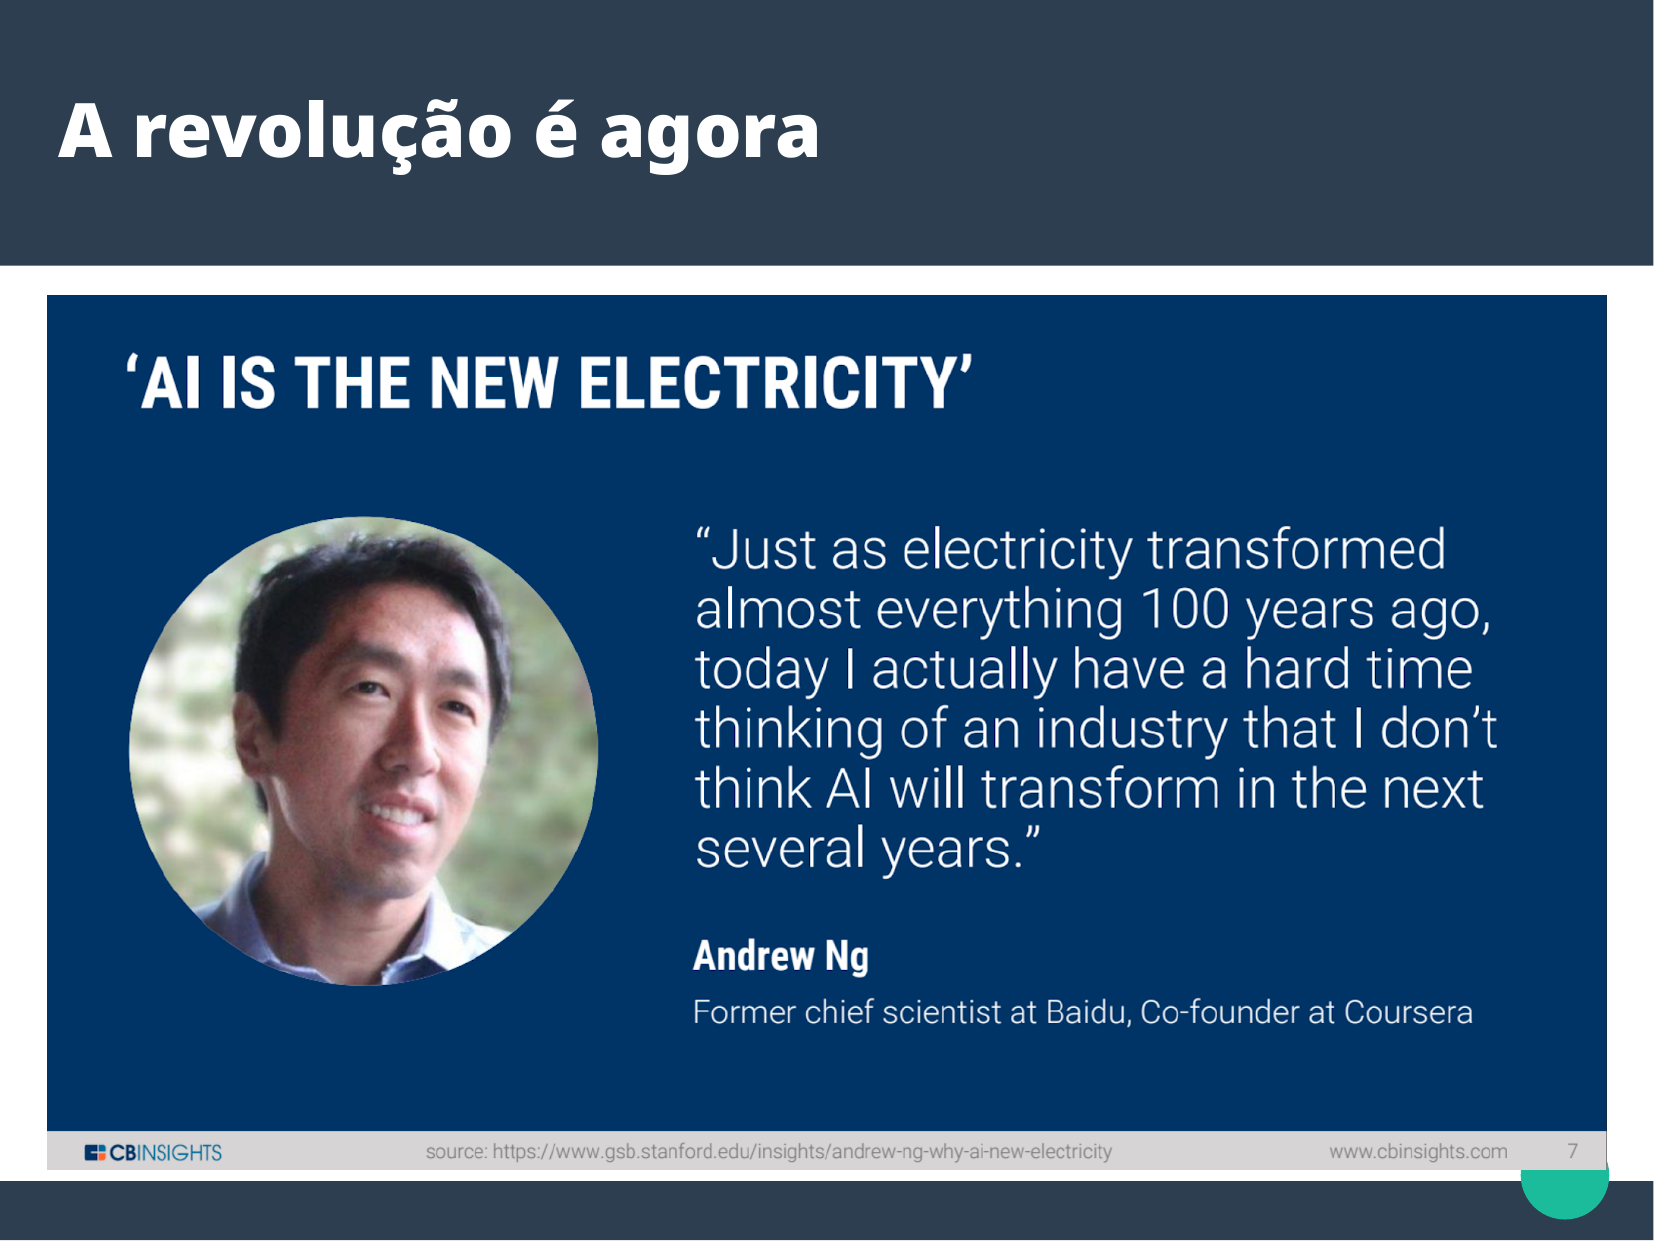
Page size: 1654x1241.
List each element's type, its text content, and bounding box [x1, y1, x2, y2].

title A revolução é agora [59, 49, 1595, 207]
picture [47, 295, 1607, 1170]
